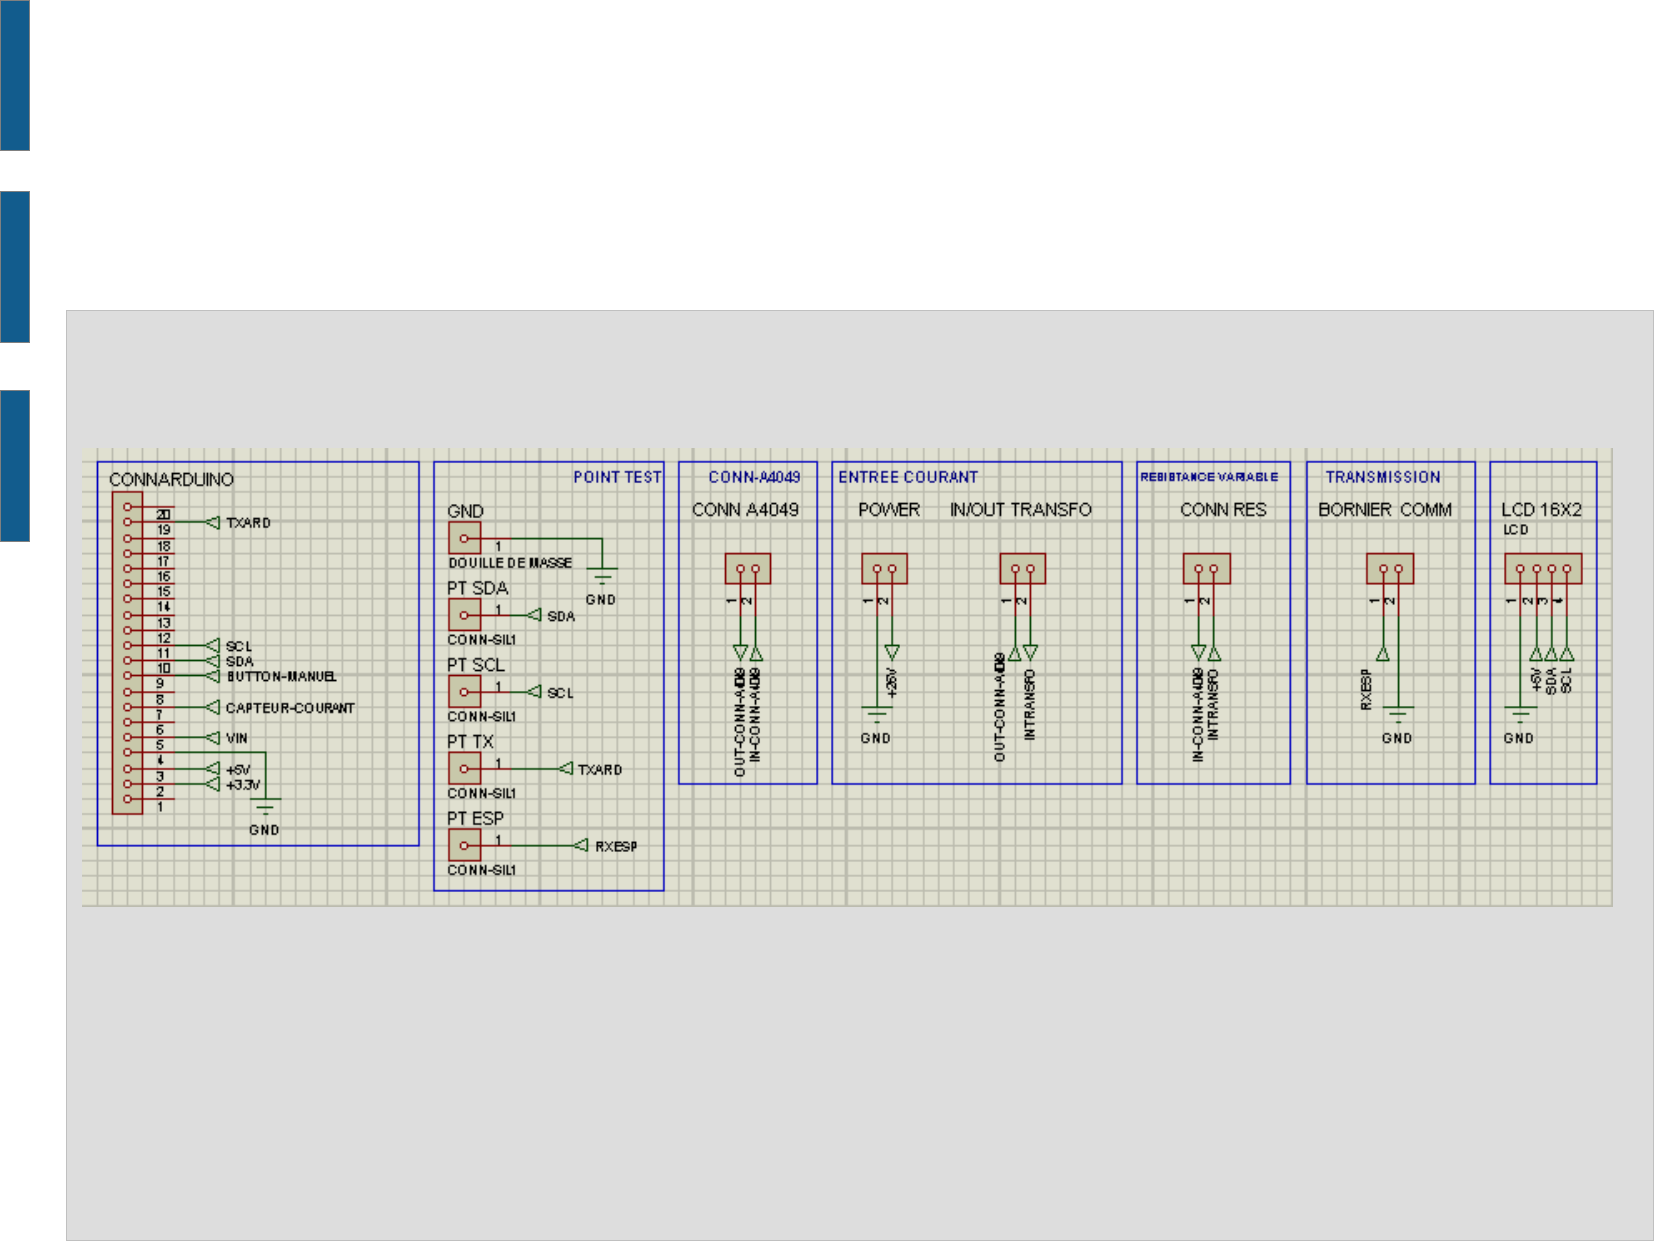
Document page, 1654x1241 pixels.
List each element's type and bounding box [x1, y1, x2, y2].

picture [82, 448, 1613, 907]
